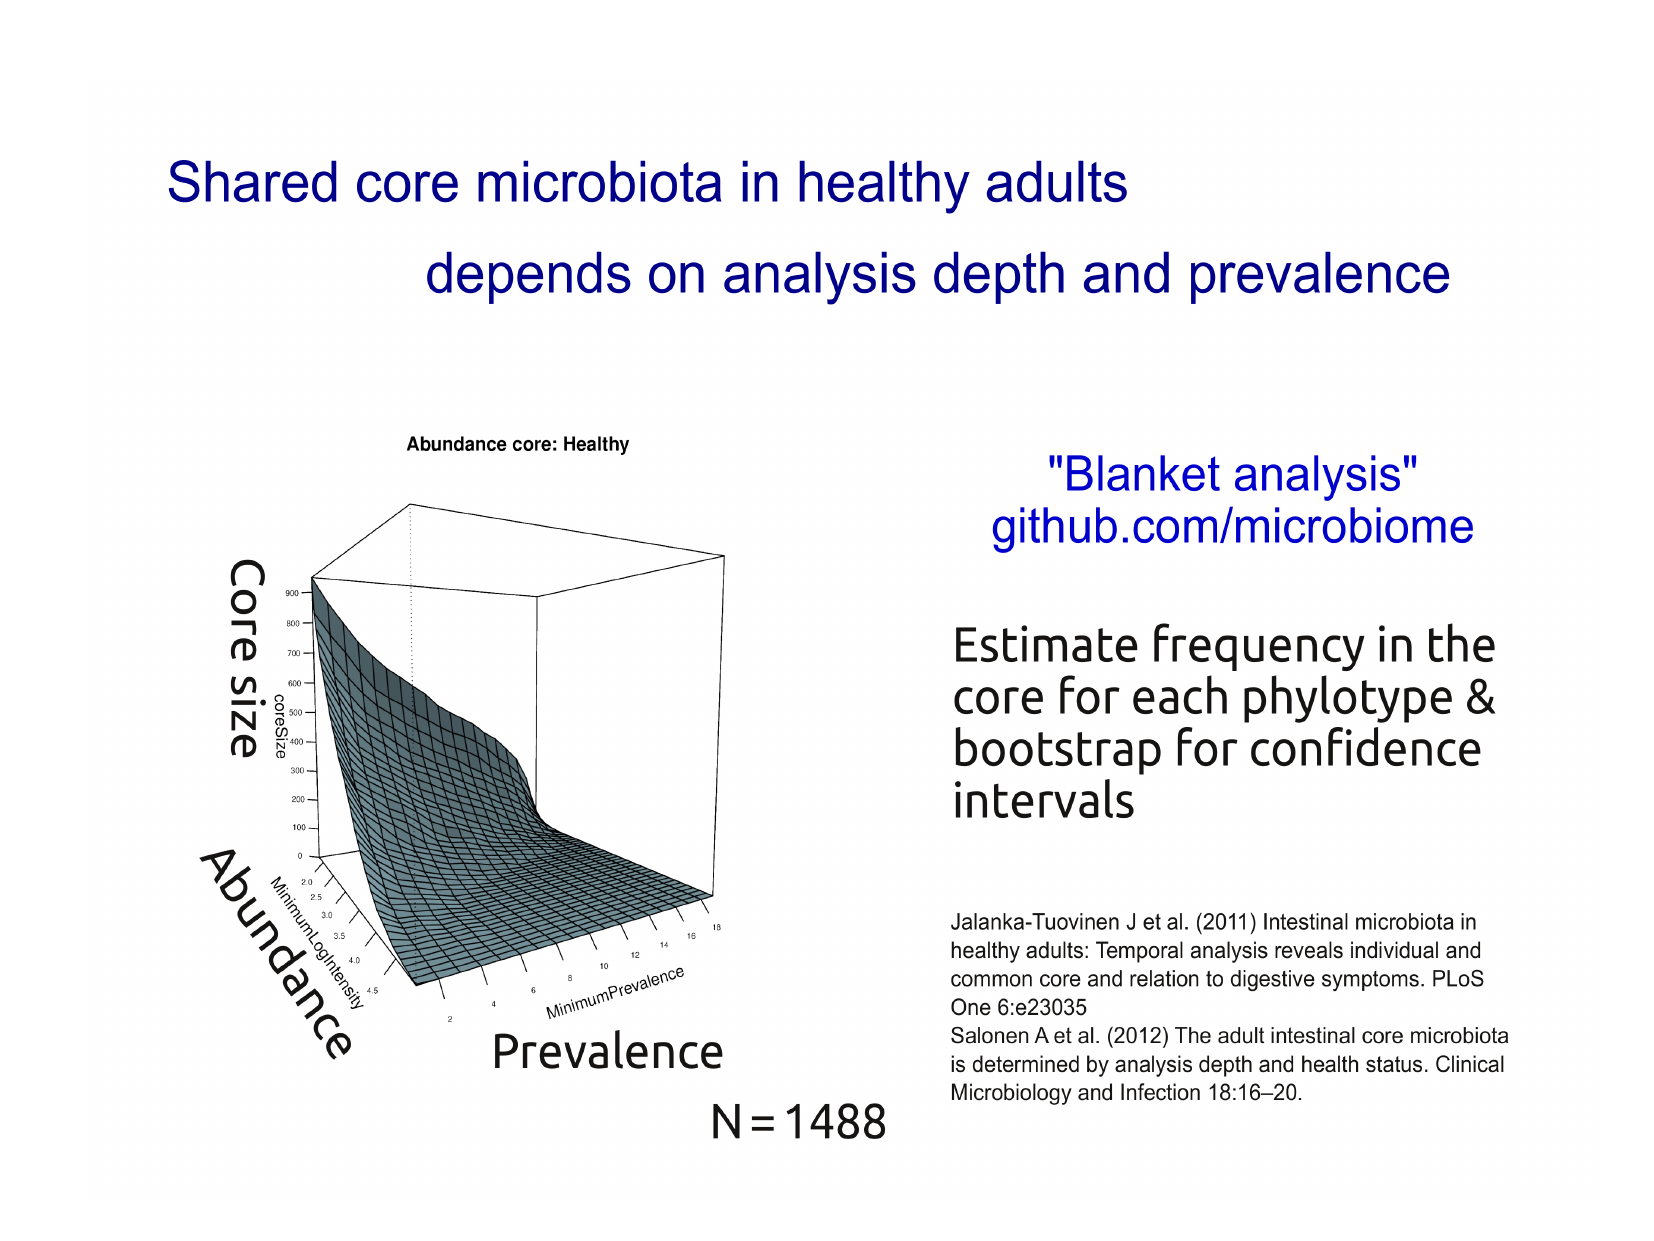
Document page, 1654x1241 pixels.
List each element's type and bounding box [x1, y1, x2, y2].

picture [85, 76, 1599, 1205]
